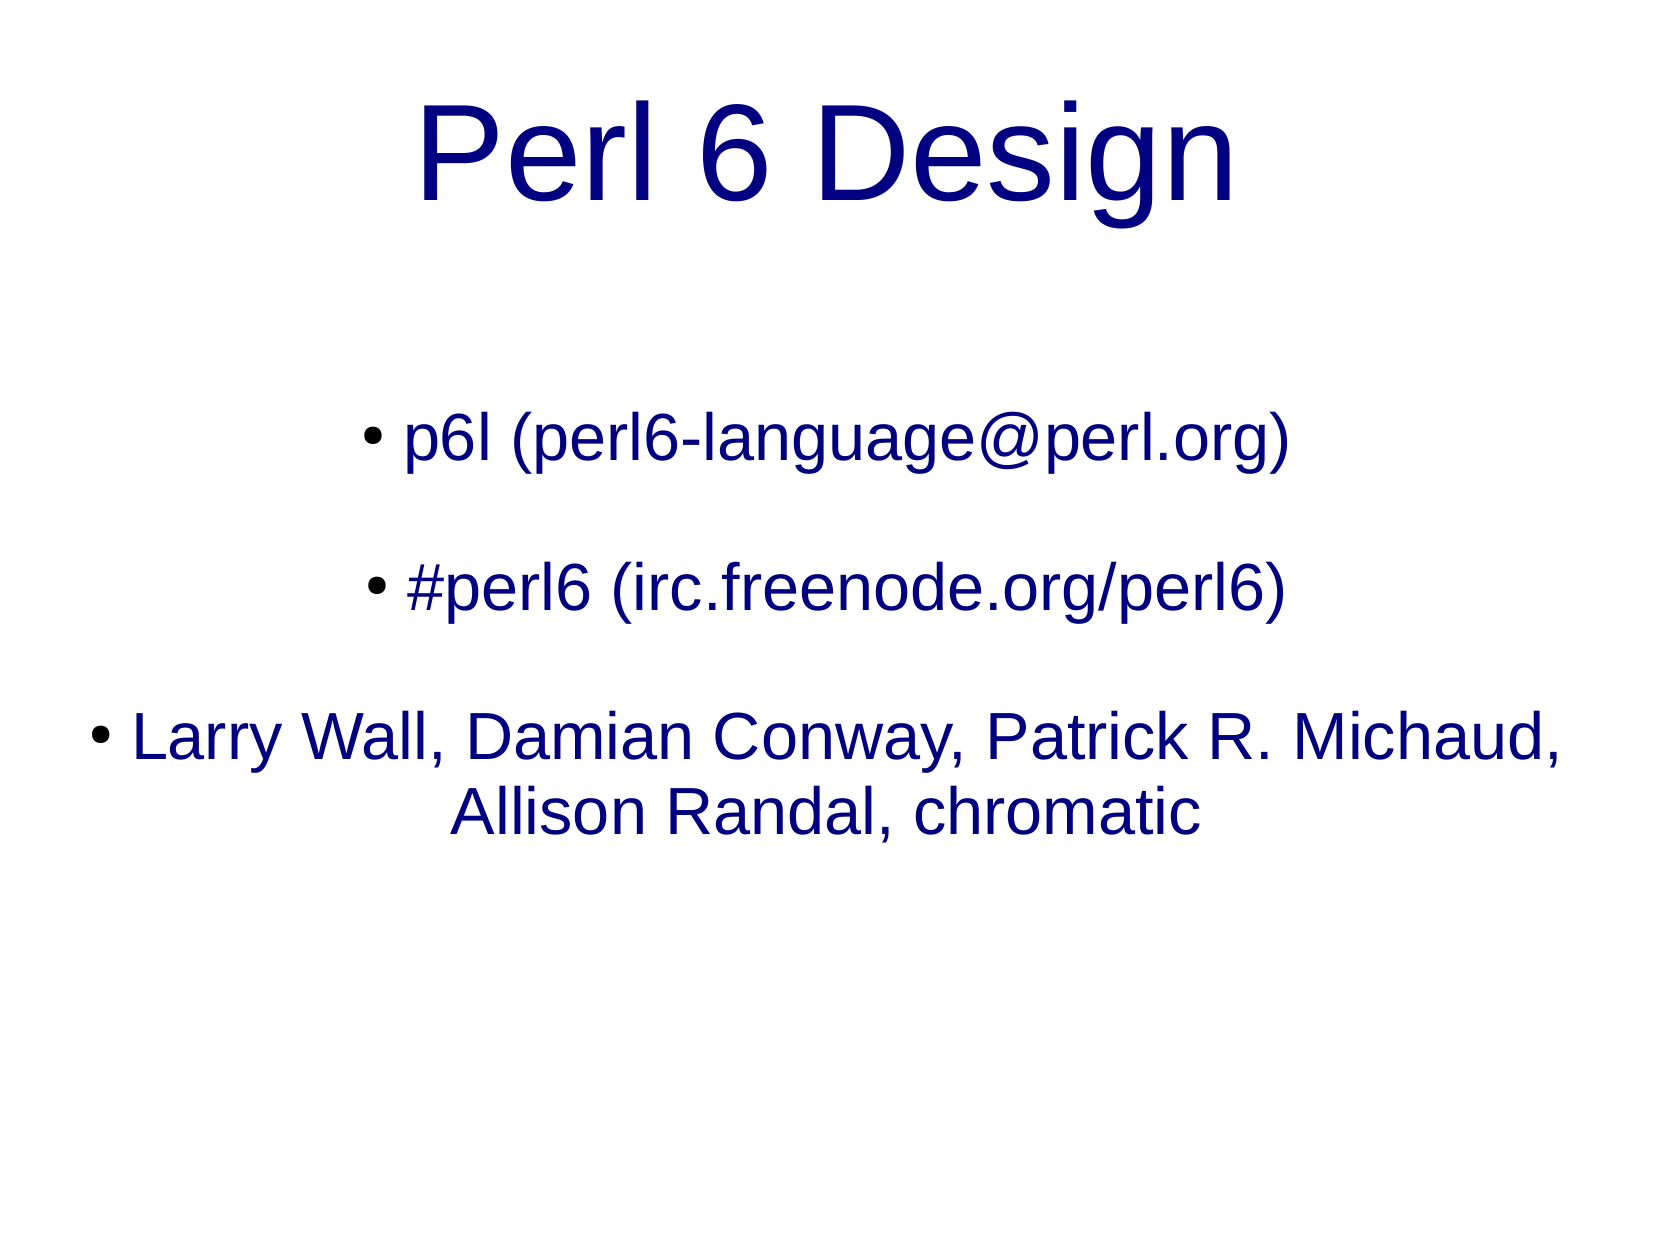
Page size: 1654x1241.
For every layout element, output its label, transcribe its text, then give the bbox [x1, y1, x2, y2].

subtitle p6l (perl6-language@perl.org) #perl6 (irc.freenode.org/perl6) Larry Wall, Damian Conway, Patrick R. Michaud, Allison Randal, chromatic [82, 290, 1571, 1109]
title Perl 6 Design [82, 49, 1571, 257]
